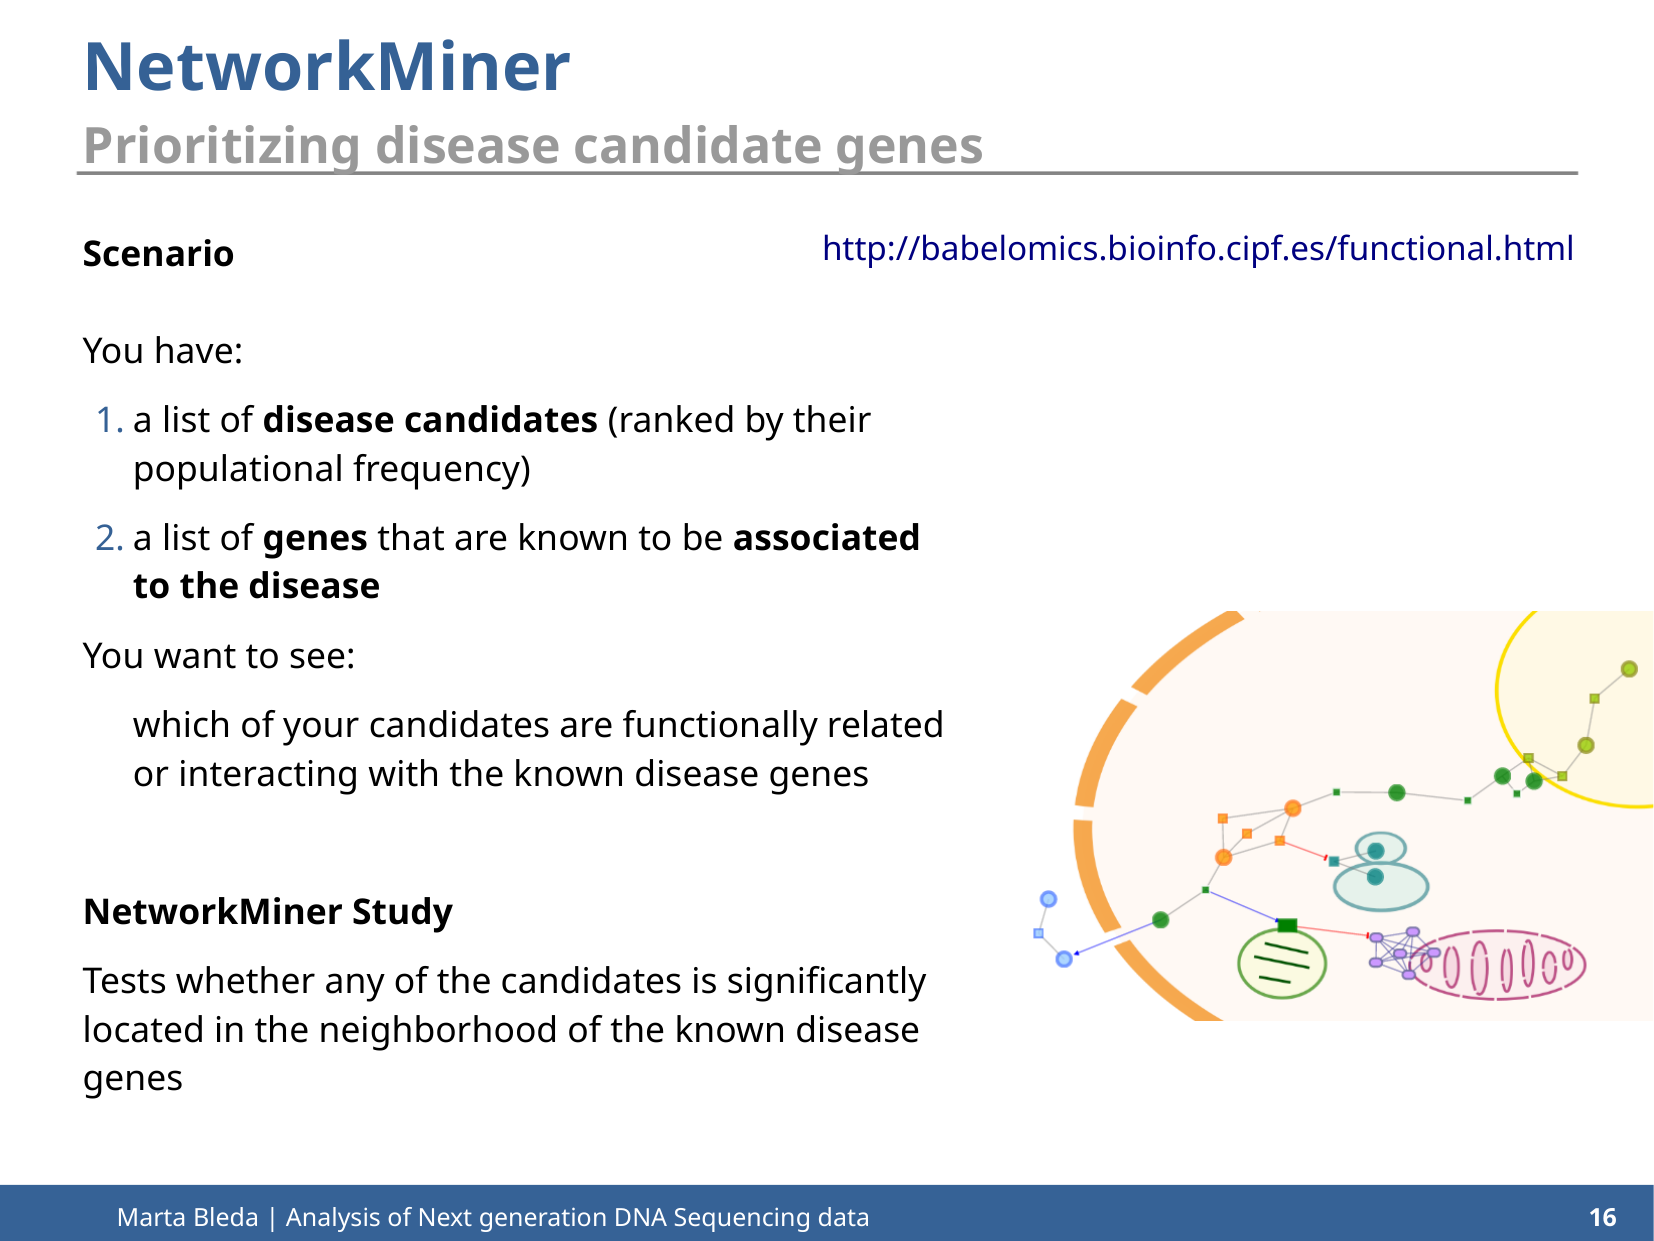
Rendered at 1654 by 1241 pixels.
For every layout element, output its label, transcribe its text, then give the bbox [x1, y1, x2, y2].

picture [854, 170, 1580, 175]
title NetworkMiner Prioritizing disease candidate genes [82, 31, 1571, 166]
text_box http://babelomics.bioinfo.cipf.es/functional.html [807, 217, 1612, 275]
list Scenario You have: a list of disease candidates (ranked by their populational frequency) a list of genes that are known to be associated to the disease You want to see: which of your candidates are functionally related or interacting with the known disease genes NetworkMiner Study Tests whether any of the candidates is significantly located in the neighborhood of the known disease genes [82, 228, 958, 1124]
text_box [978, 611, 1654, 1022]
picture [74, 170, 338, 175]
picture [349, 170, 843, 175]
